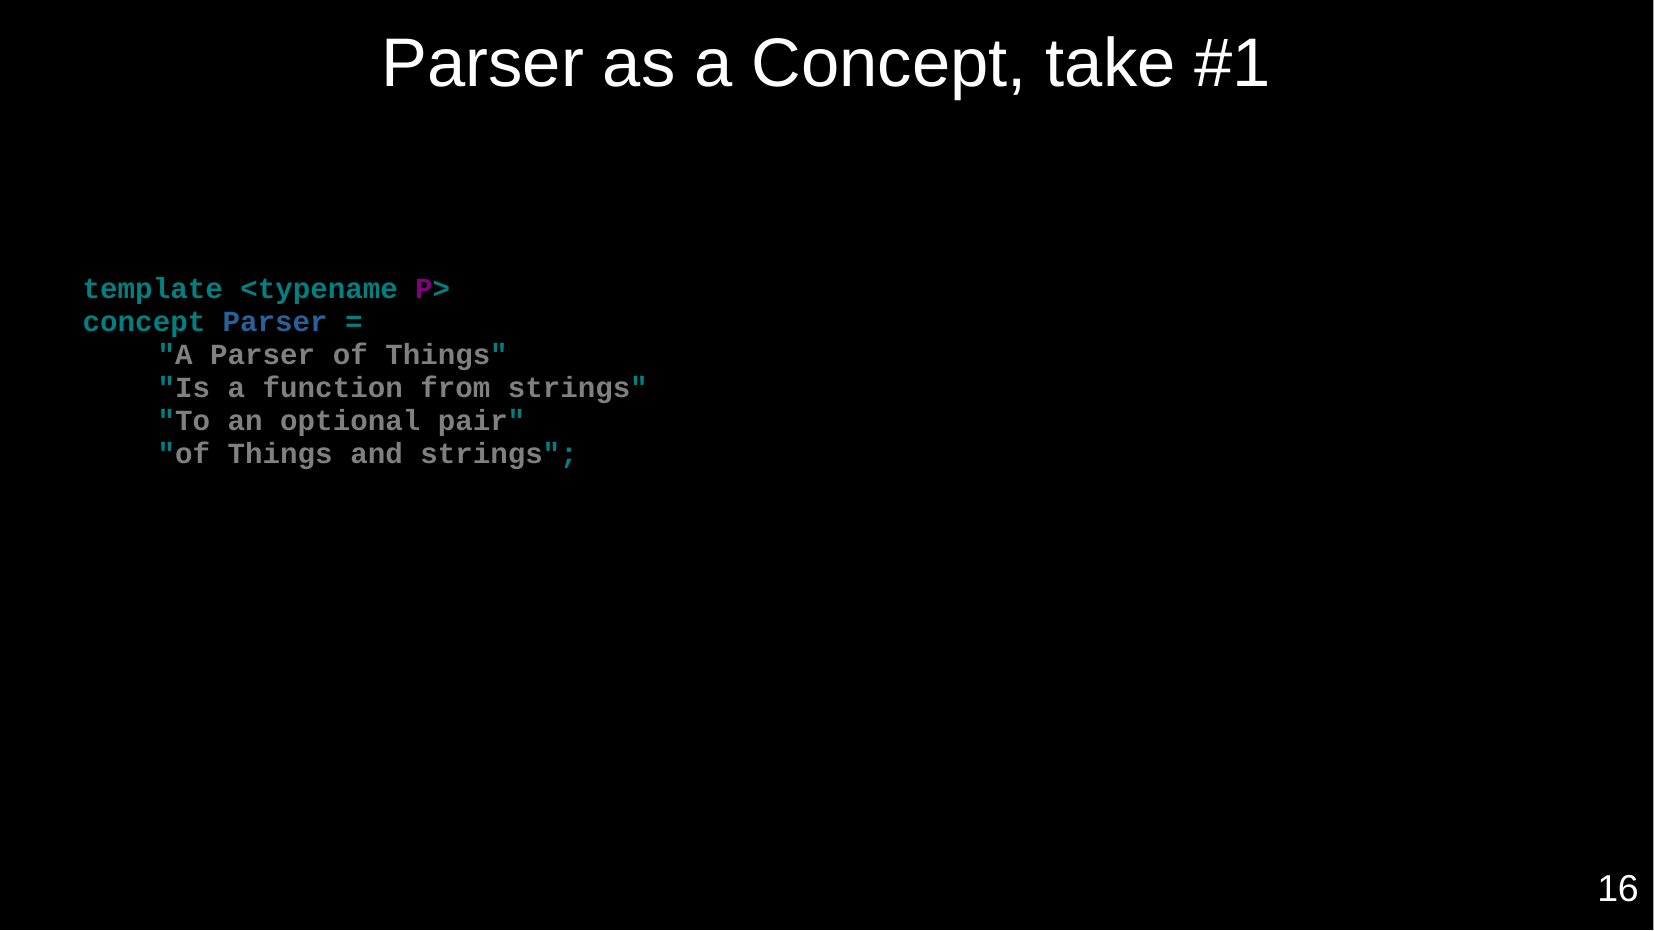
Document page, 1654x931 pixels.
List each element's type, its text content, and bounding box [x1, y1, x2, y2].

text_box template <typename P> concept Parser = "A Parser of Things" "Is a function from strings" "To an optional pair" "of Things and strings"; [82, 142, 1571, 869]
title Parser as a Concept, take #1 [82, 4, 1571, 121]
text_box <number> [1024, 860, 1654, 931]
